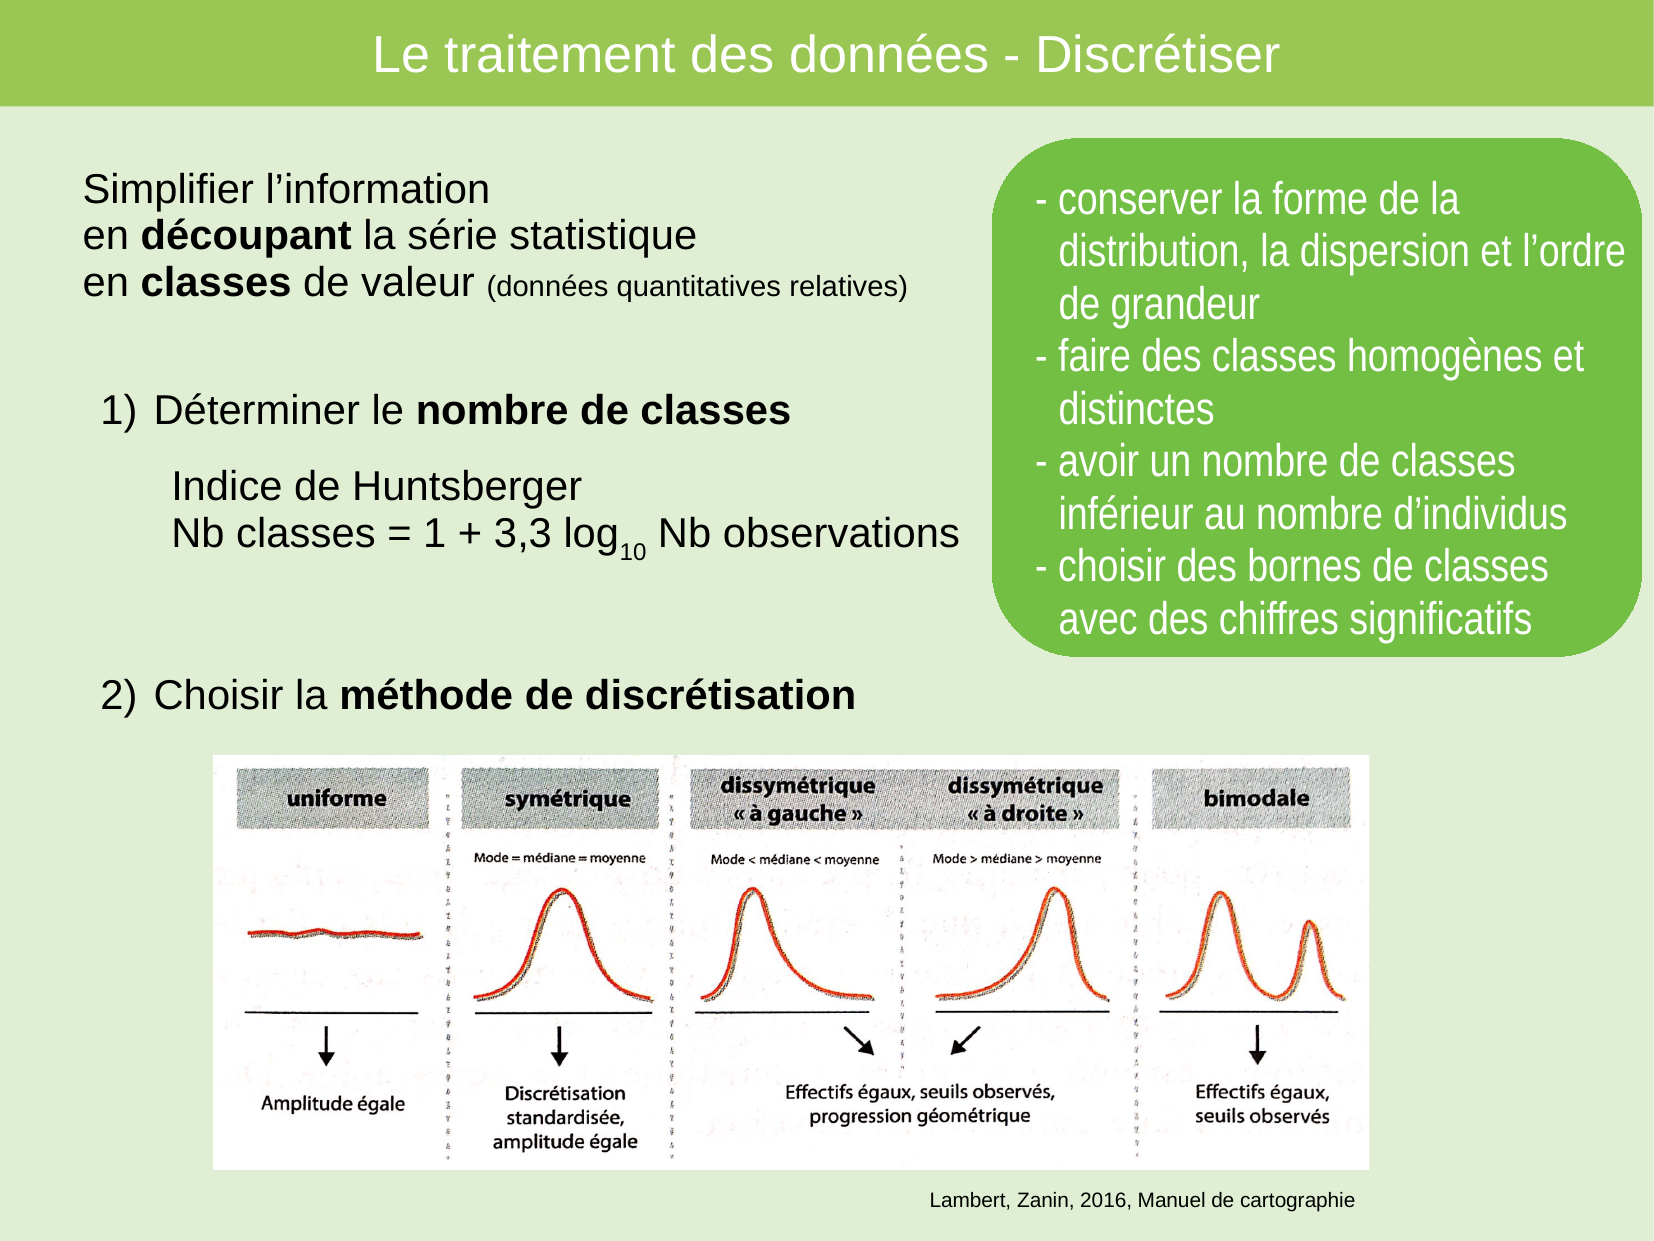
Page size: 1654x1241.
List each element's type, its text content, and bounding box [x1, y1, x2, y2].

text_box - conserver la forme de la distribution, la dispersion et l’ordre de grandeur - faire des classes homogènes et distinctes - avoir un nombre de classes inférieur au nombre d’individus - choisir des bornes de classes avec des chiffres significatifs [1020, 163, 1642, 686]
title Le traitement des données - Discrétiser [82, 19, 1571, 89]
picture [212, 755, 1370, 1170]
text_box [992, 138, 1616, 634]
text_box Lambert, Zanin, 2016, Manuel de cartographie [744, 1181, 1371, 1220]
list Simplifier l’information en découpant la série statistique en classes de valeur (données quantitatives relatives) Déterminer le nombre de classes Indice de Huntsberger Nb classes = 1 + 3,3 log10 Nb observations Choisir la méthode de discrétisation [82, 165, 1571, 1193]
